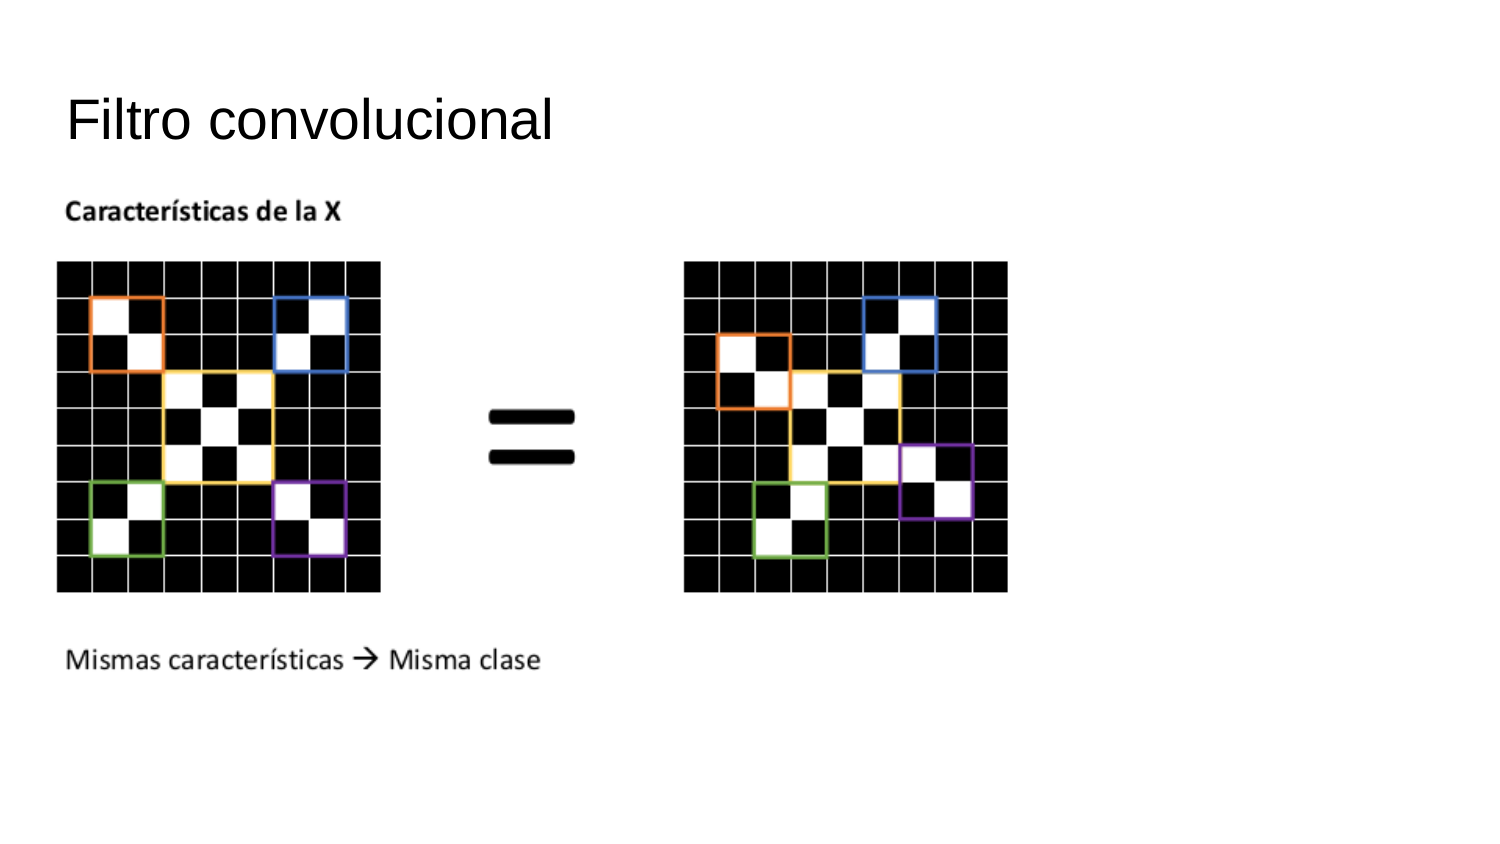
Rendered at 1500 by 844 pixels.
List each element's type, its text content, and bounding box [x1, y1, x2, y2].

title Filtro convolucional [51, 72, 1449, 167]
picture [51, 188, 1033, 682]
